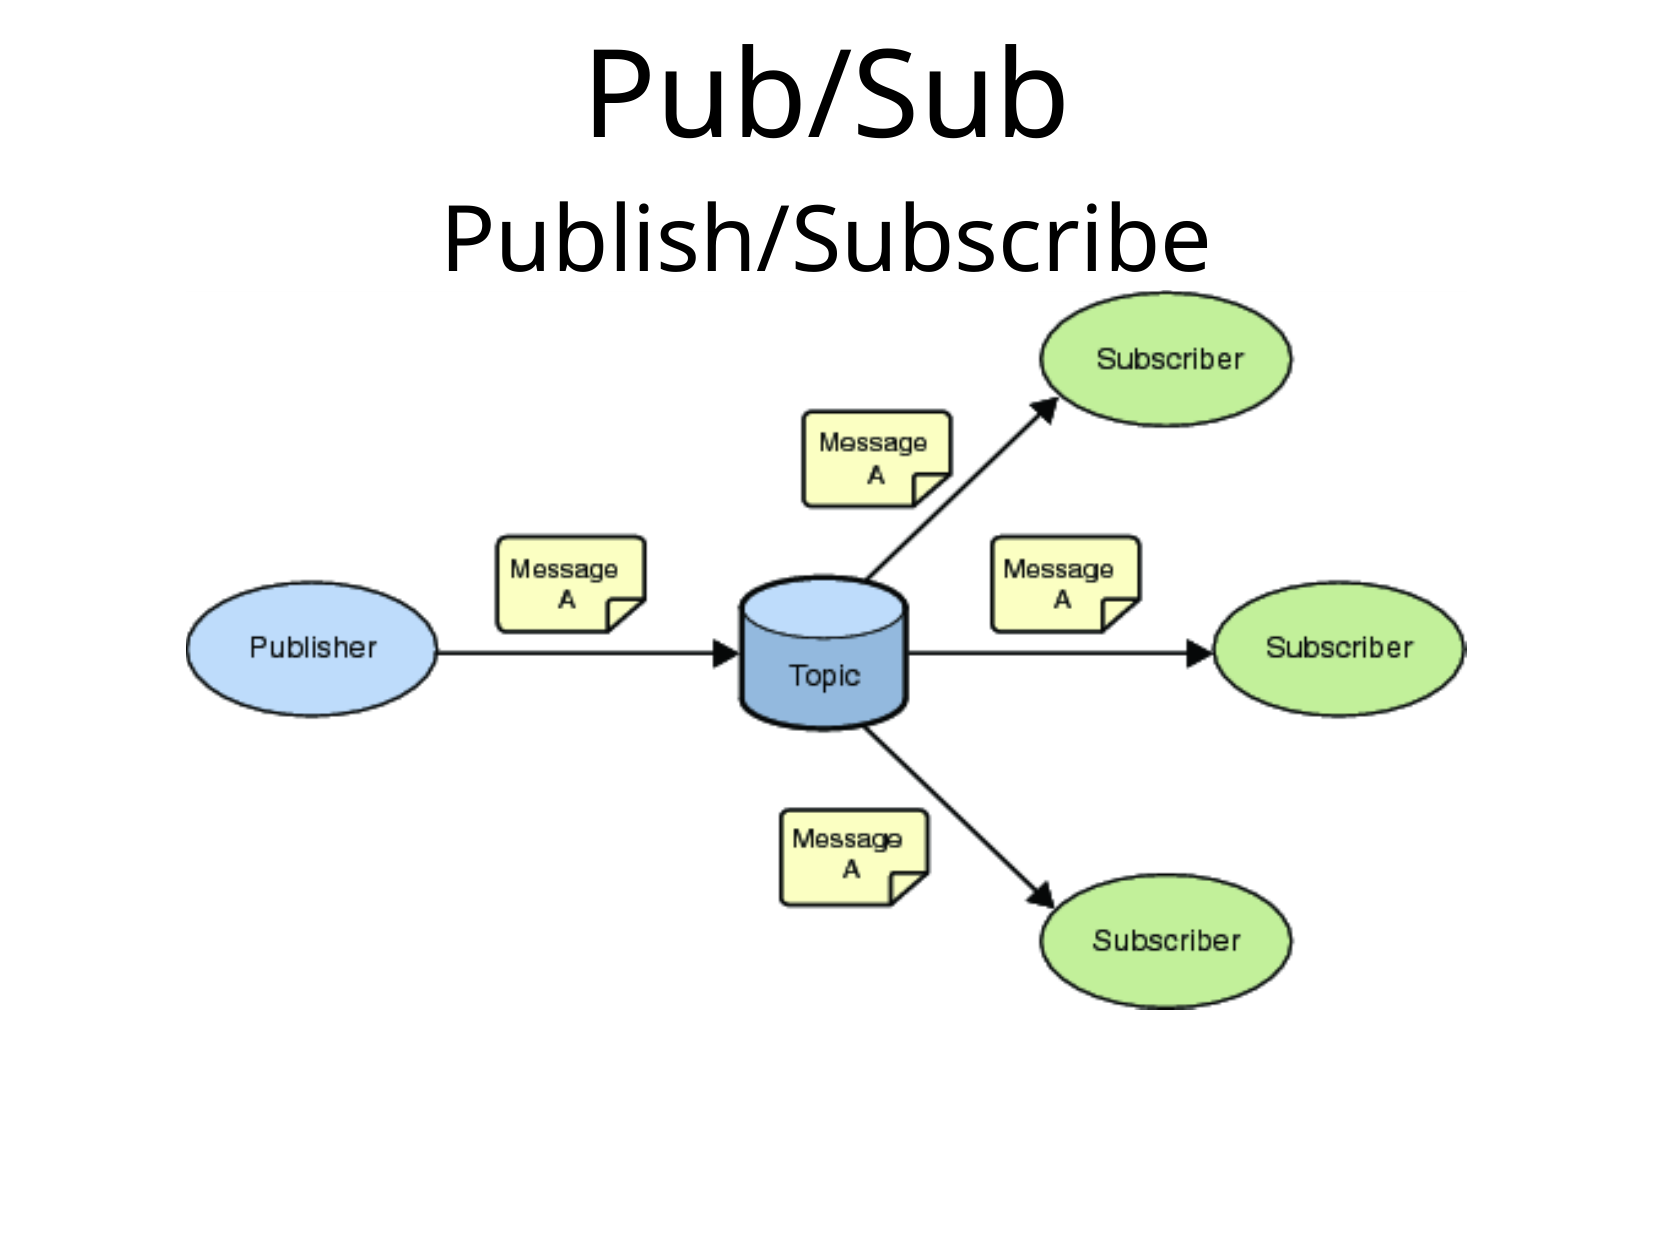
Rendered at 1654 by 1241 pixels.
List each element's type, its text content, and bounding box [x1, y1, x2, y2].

picture [186, 290, 1467, 1010]
title Pub/Sub Publish/Subscribe [82, 27, 1571, 278]
